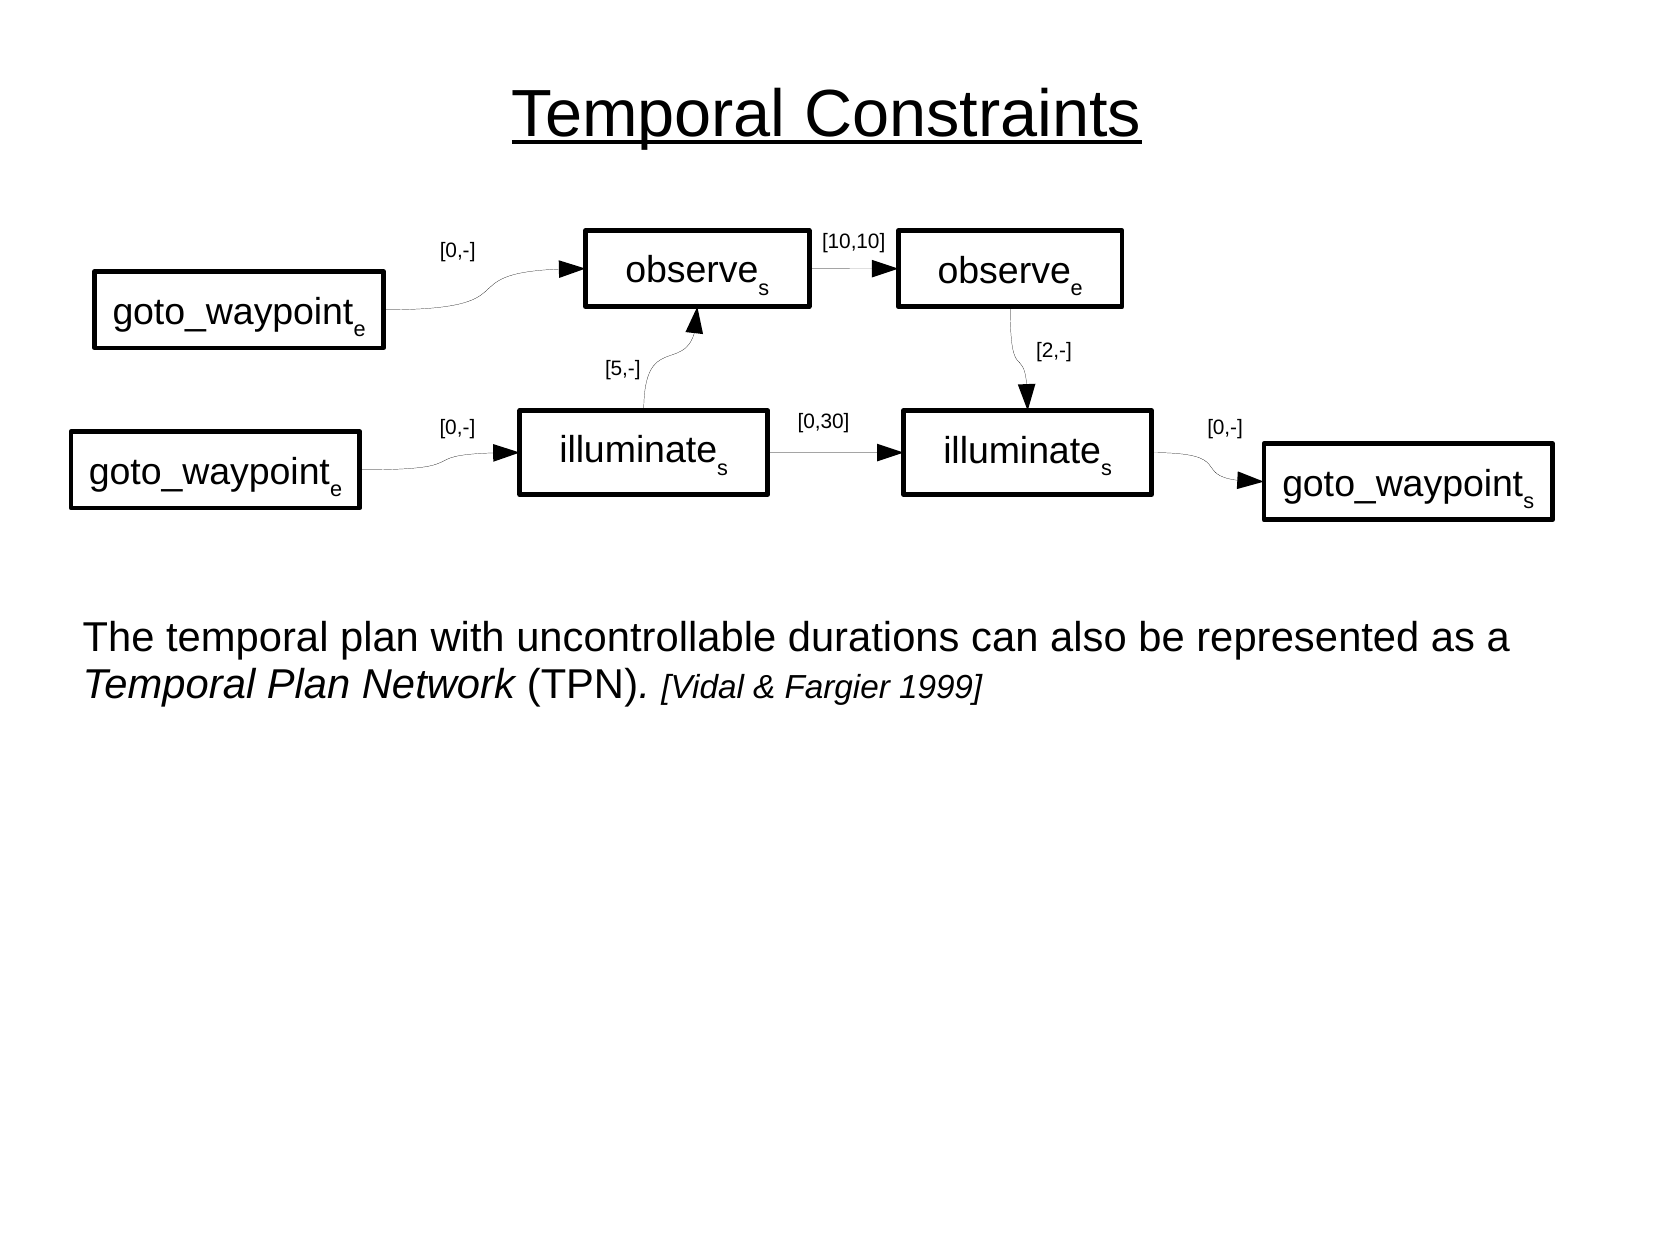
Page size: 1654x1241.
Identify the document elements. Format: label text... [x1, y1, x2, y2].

text_box goto_waypointe [94, 271, 384, 348]
text_box illuminates [903, 410, 1152, 495]
text_box [2,-] [1007, 331, 1101, 371]
subtitle The temporal plan with uncontrollable durations can also be represented as a Temporal Plan Network (TPN). [Vidal & Fargier 1999] [82, 614, 1536, 1123]
text_box [0,-] [411, 408, 504, 447]
text_box goto_waypoints [1263, 443, 1553, 520]
title Temporal Constraints [82, 49, 1571, 178]
text_box [0,30] [777, 402, 871, 442]
text_box illuminates [519, 410, 768, 495]
text_box [0,-] [1178, 408, 1272, 447]
text_box observee [898, 230, 1123, 307]
text_box [0,-] [411, 231, 505, 270]
text_box observes [585, 230, 810, 307]
text_box goto_waypointe [70, 431, 360, 508]
text_box [5,-] [576, 349, 670, 388]
